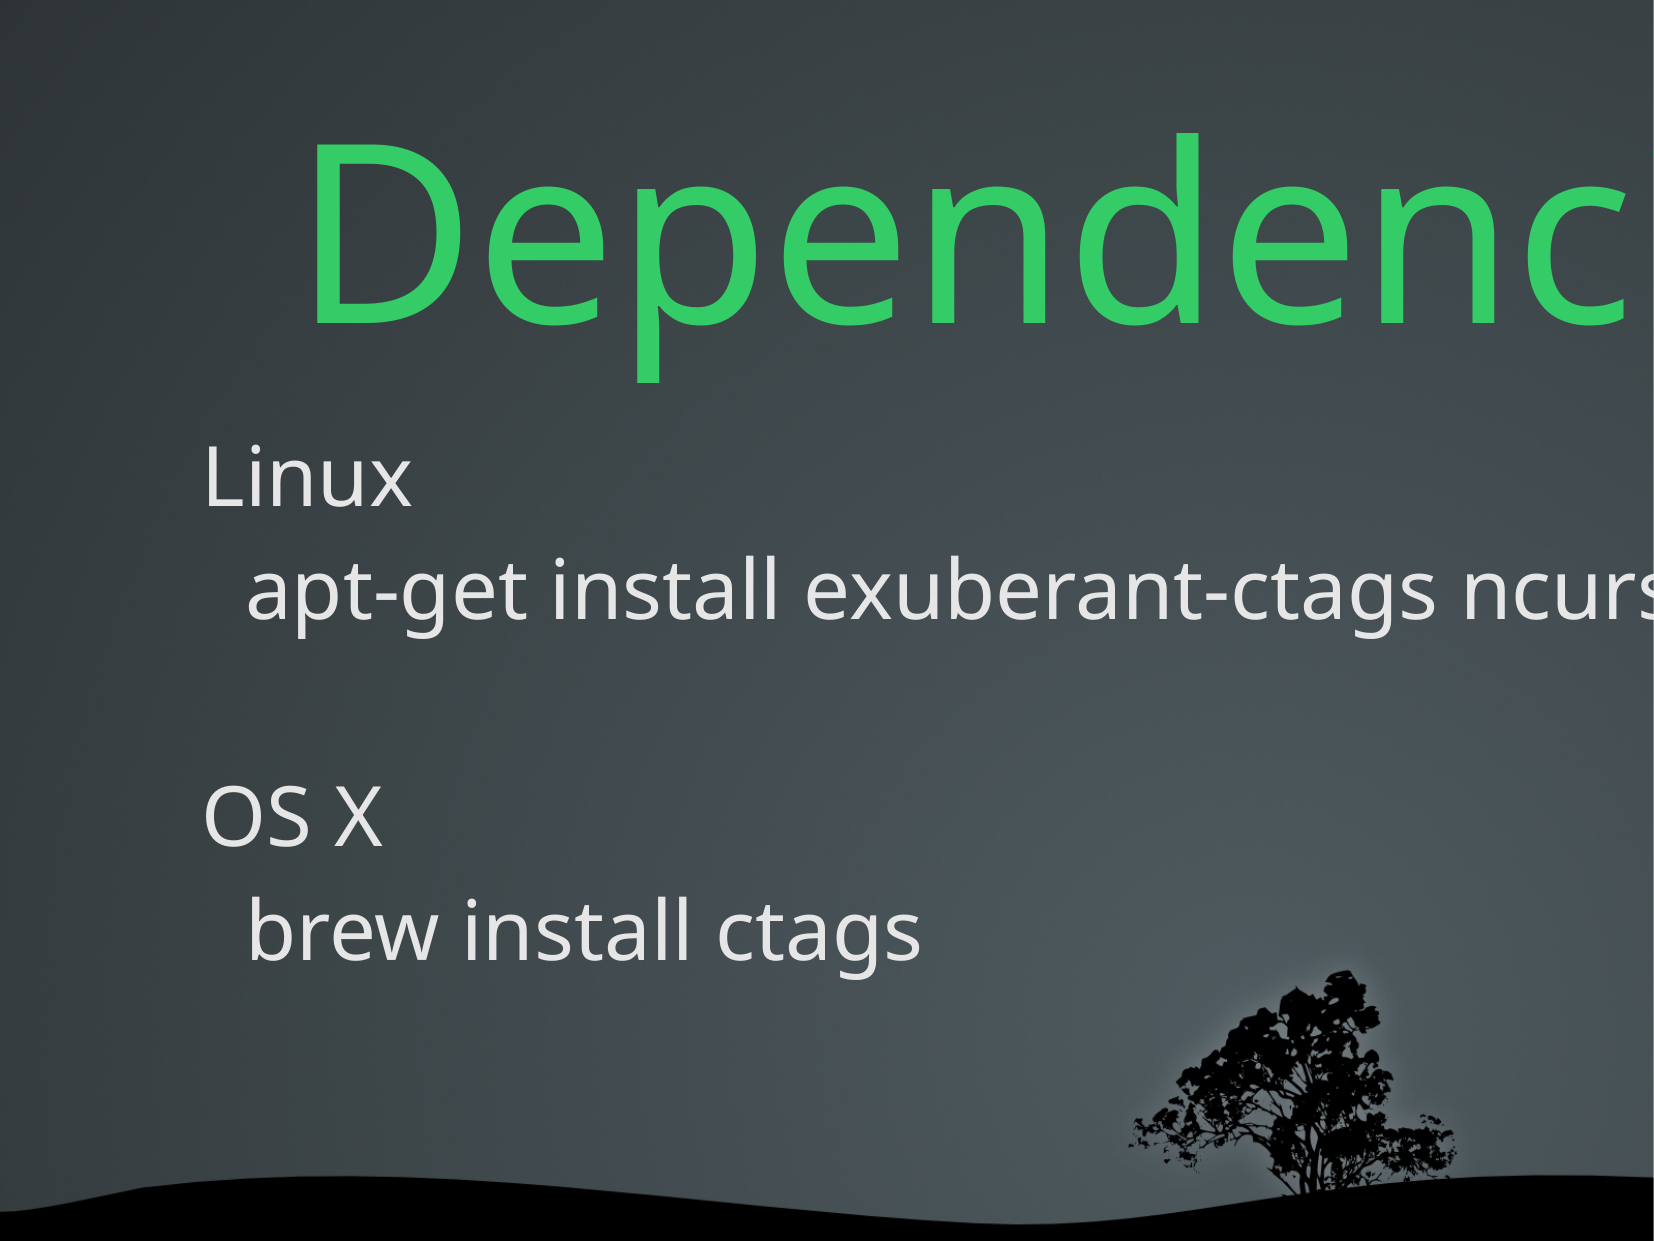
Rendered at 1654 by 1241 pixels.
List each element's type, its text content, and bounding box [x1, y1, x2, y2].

text_box Dependencies [278, 48, 1360, 353]
picture [1648, 580, 1654, 591]
text_box Linux apt-get install exuberant-ctags ncurses-term OS X brew install ctags [186, 409, 1467, 908]
picture [0, 0, 1654, 1241]
